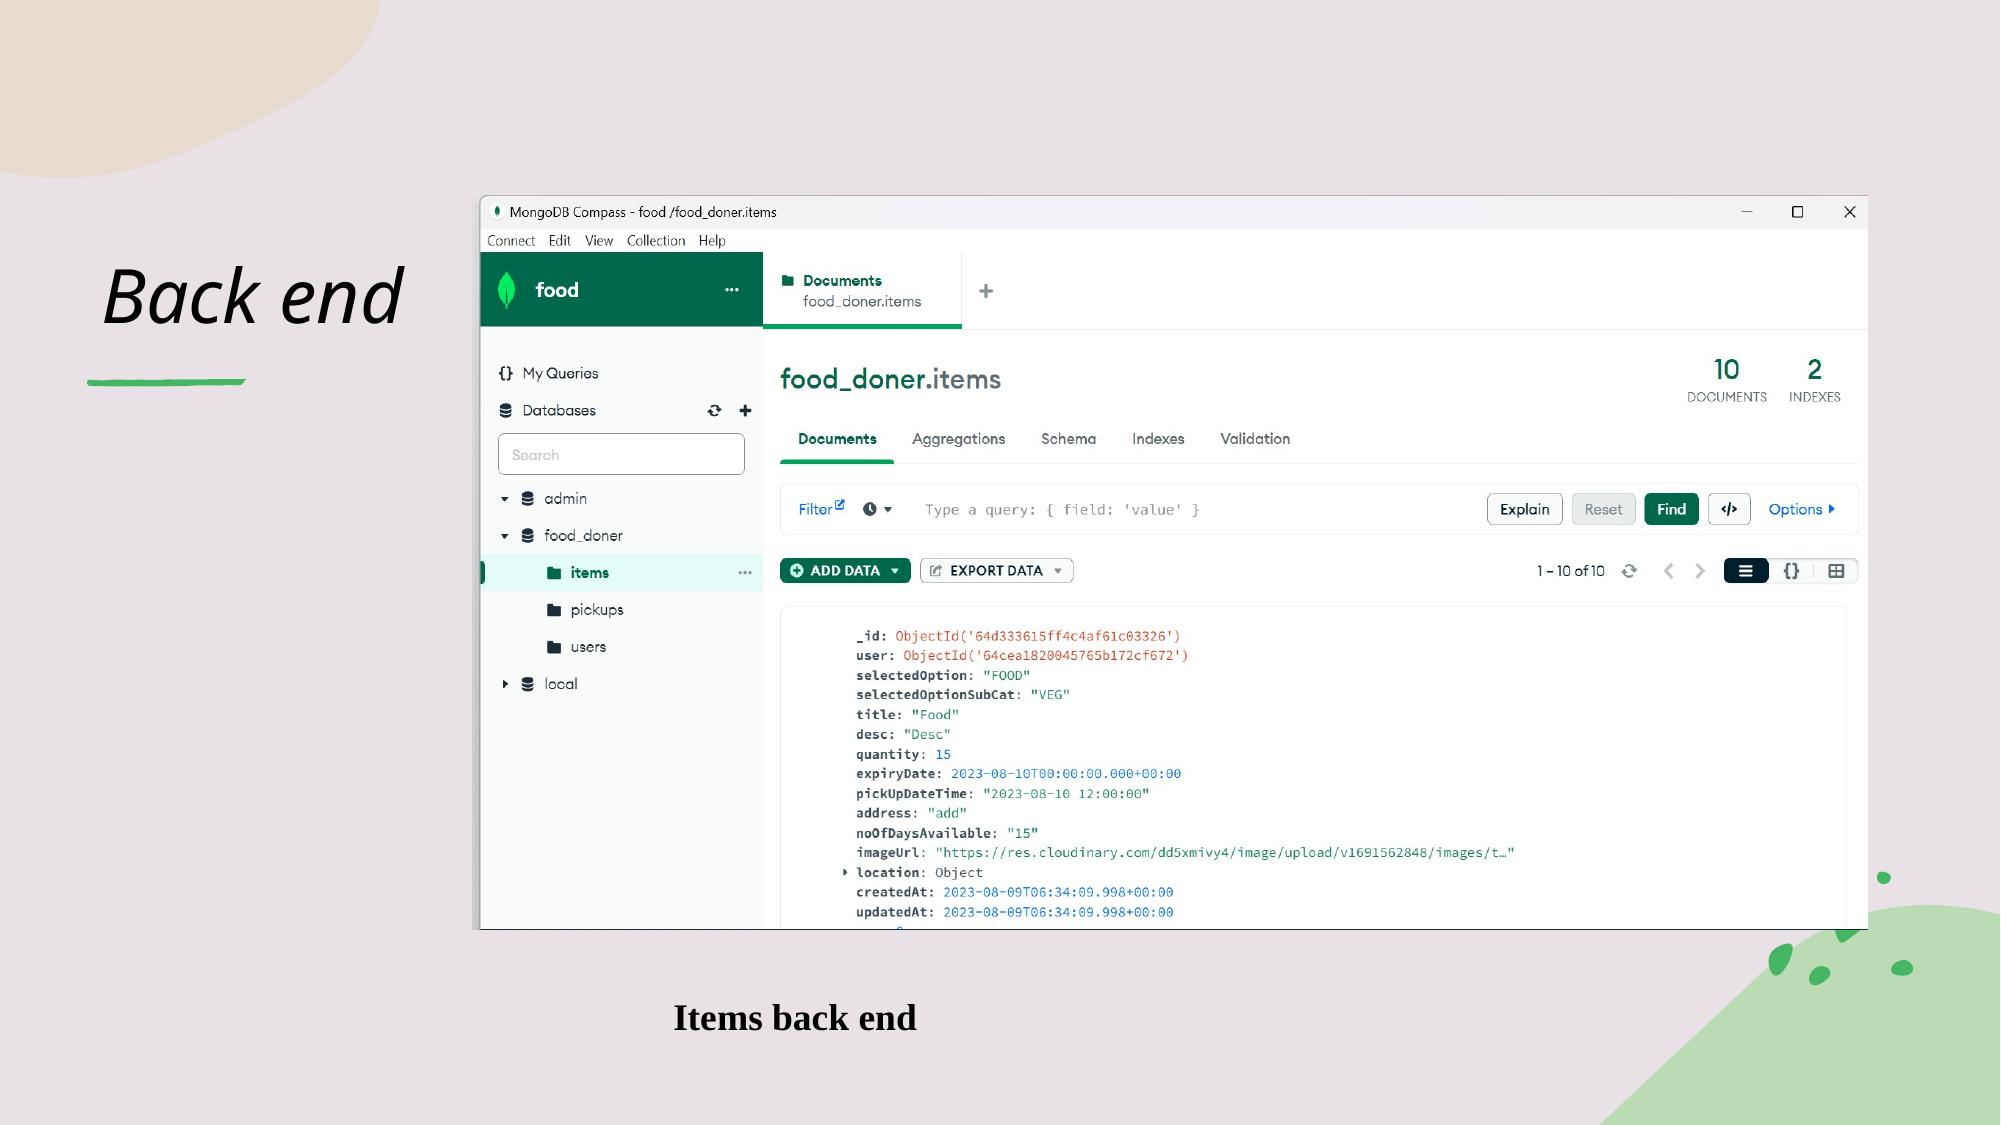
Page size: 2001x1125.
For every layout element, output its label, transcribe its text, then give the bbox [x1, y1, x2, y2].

picture [472, 195, 1868, 931]
text_box Items back end [658, 985, 1129, 1046]
title Back end [86, 129, 1740, 347]
